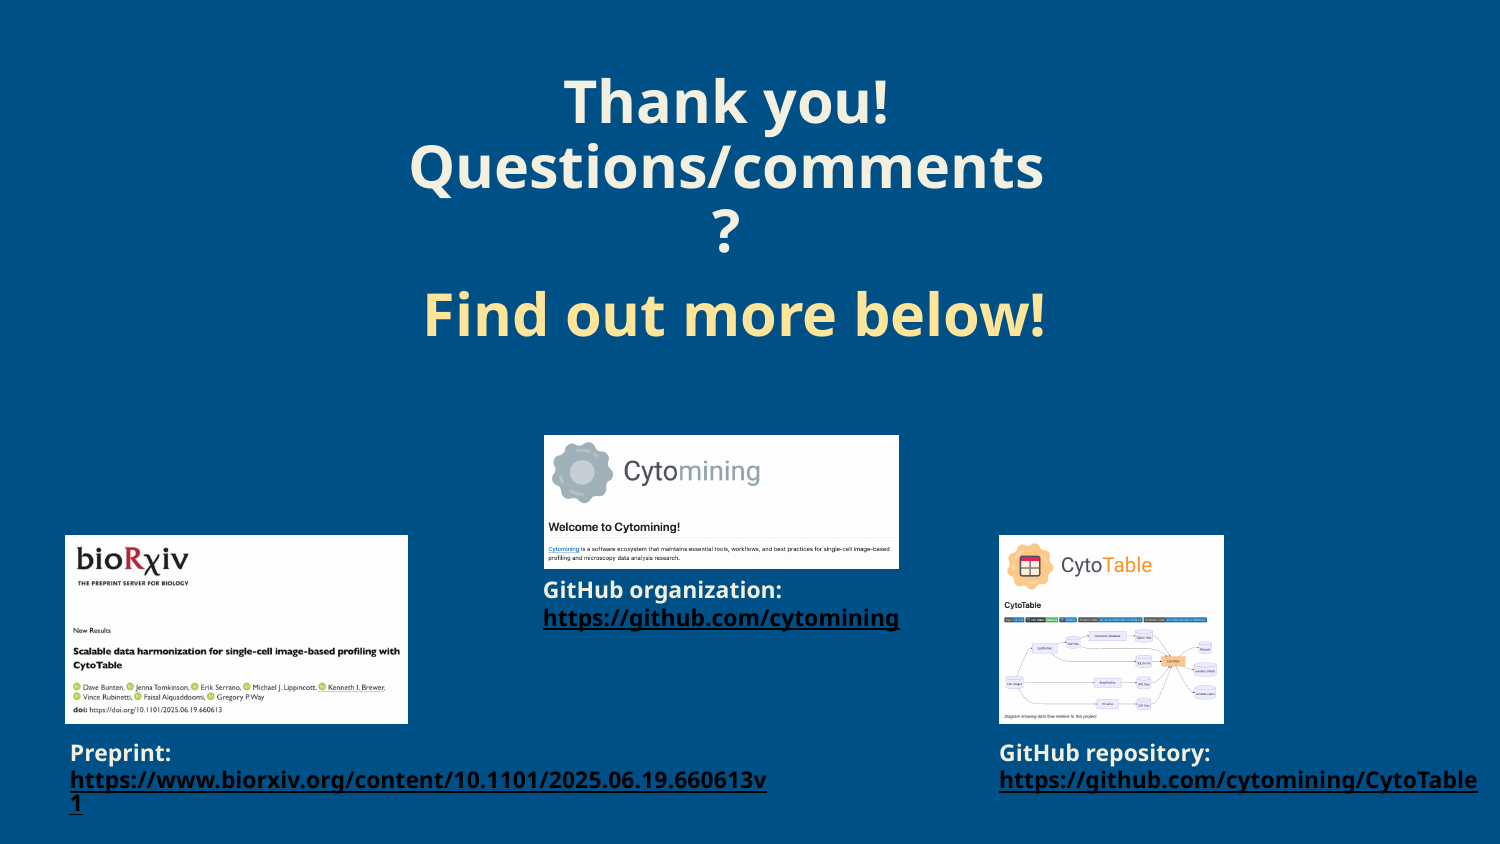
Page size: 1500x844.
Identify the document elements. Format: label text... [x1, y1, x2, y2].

text_box Find out more below! [407, 281, 1063, 365]
picture [999, 650, 1224, 723]
text_box GitHub repository: https://github.com/cytomining/CytoTable [984, 723, 1500, 813]
picture [65, 535, 408, 723]
picture [544, 435, 899, 561]
text_box GitHub organization: https://github.com/cytomining [527, 561, 1256, 650]
text_box Preprint: https://www.biorxiv.org/content/10.1101/2025.06.19.660613v1 [54, 723, 783, 813]
text_box Thank you! Questions/comments? [384, 57, 1070, 281]
picture [999, 535, 1224, 561]
